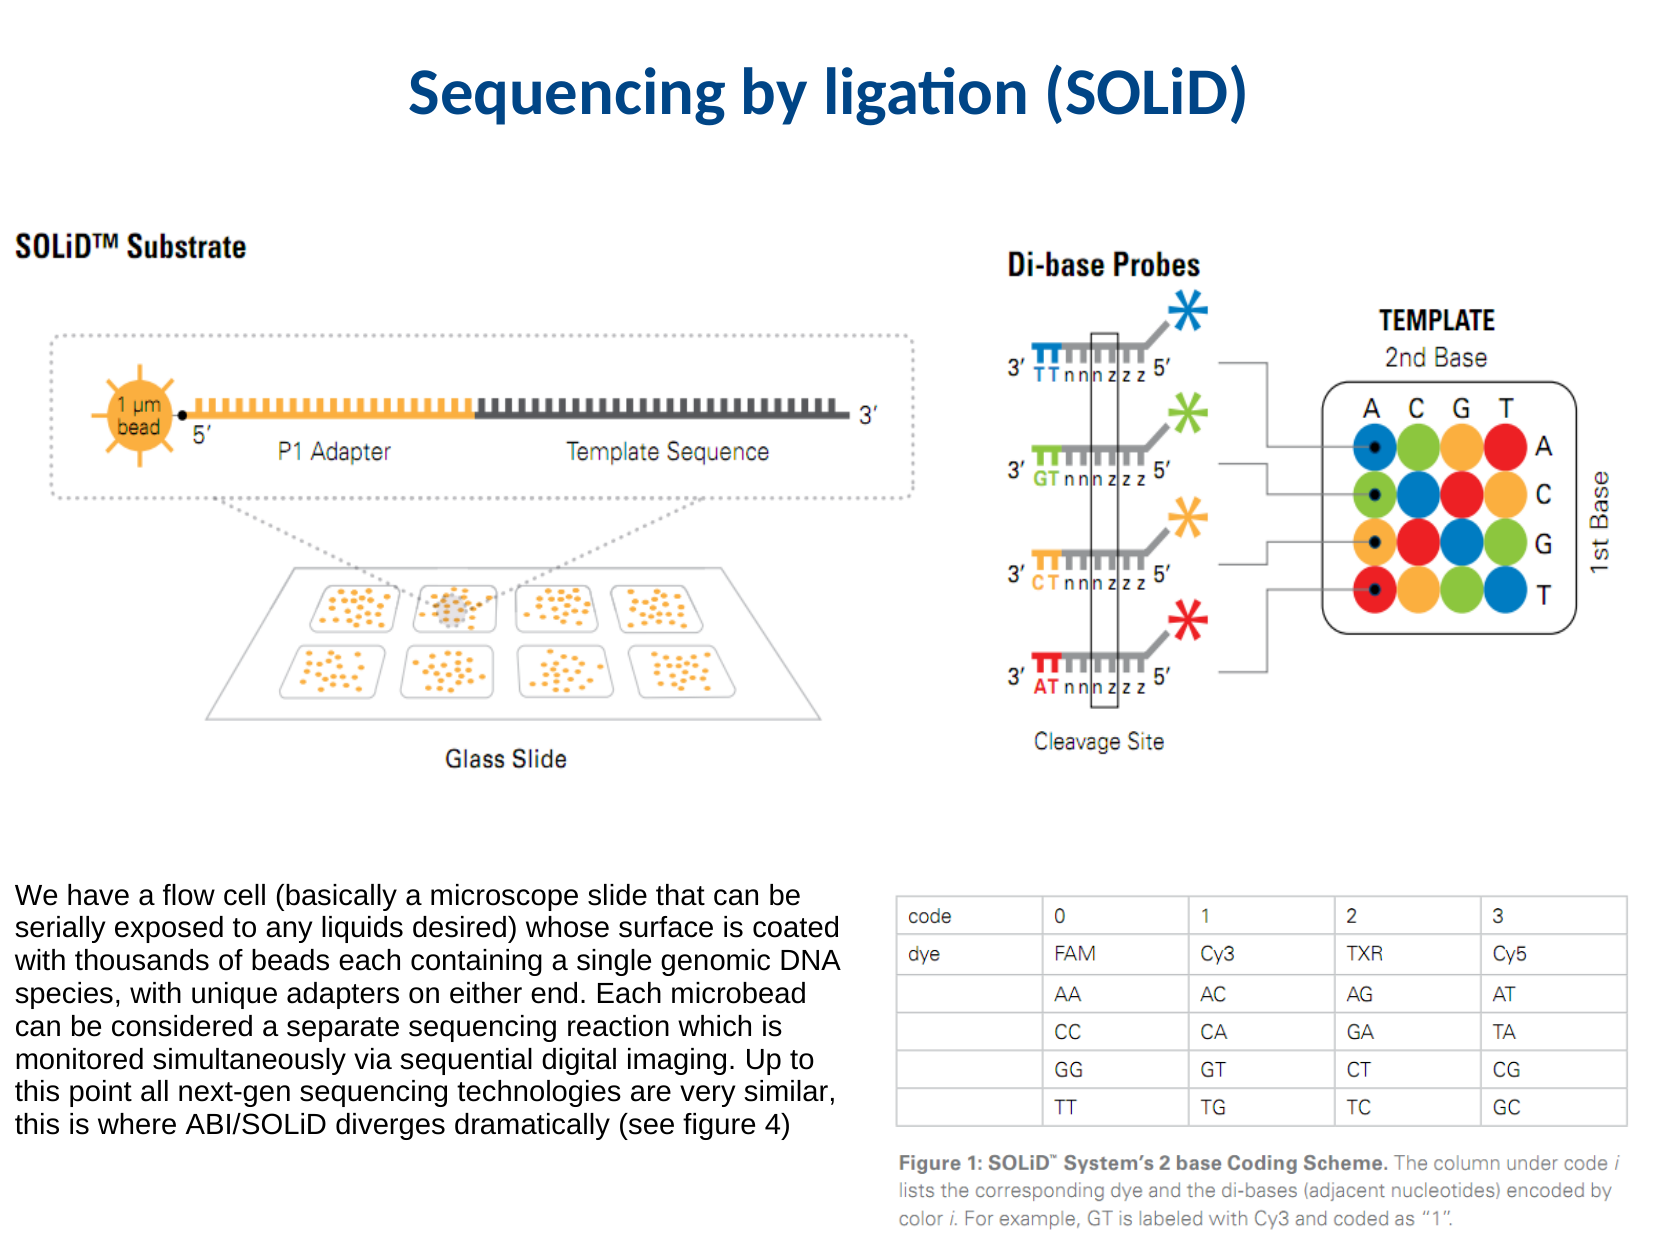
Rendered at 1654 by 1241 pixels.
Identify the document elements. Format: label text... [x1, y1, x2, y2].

picture [885, 883, 1654, 1241]
text_box We have a flow cell (basically a microscope slide that can be serially exposed to any liquids desired) whose surface is coated with thousands of beads each containing a single genomic DNA species, with unique adapters on either end. Each microbead can be considered a separate sequencing reaction which is monitored simultaneously via sequential digital imaging. Up to this point all next-gen sequencing technologies are very similar, this is where ABI/SOLiD diverges dramatically (see figure 4) [0, 871, 863, 1149]
title Sequencing by ligation (SOLiD) [85, 18, 1574, 177]
picture [0, 216, 1654, 826]
